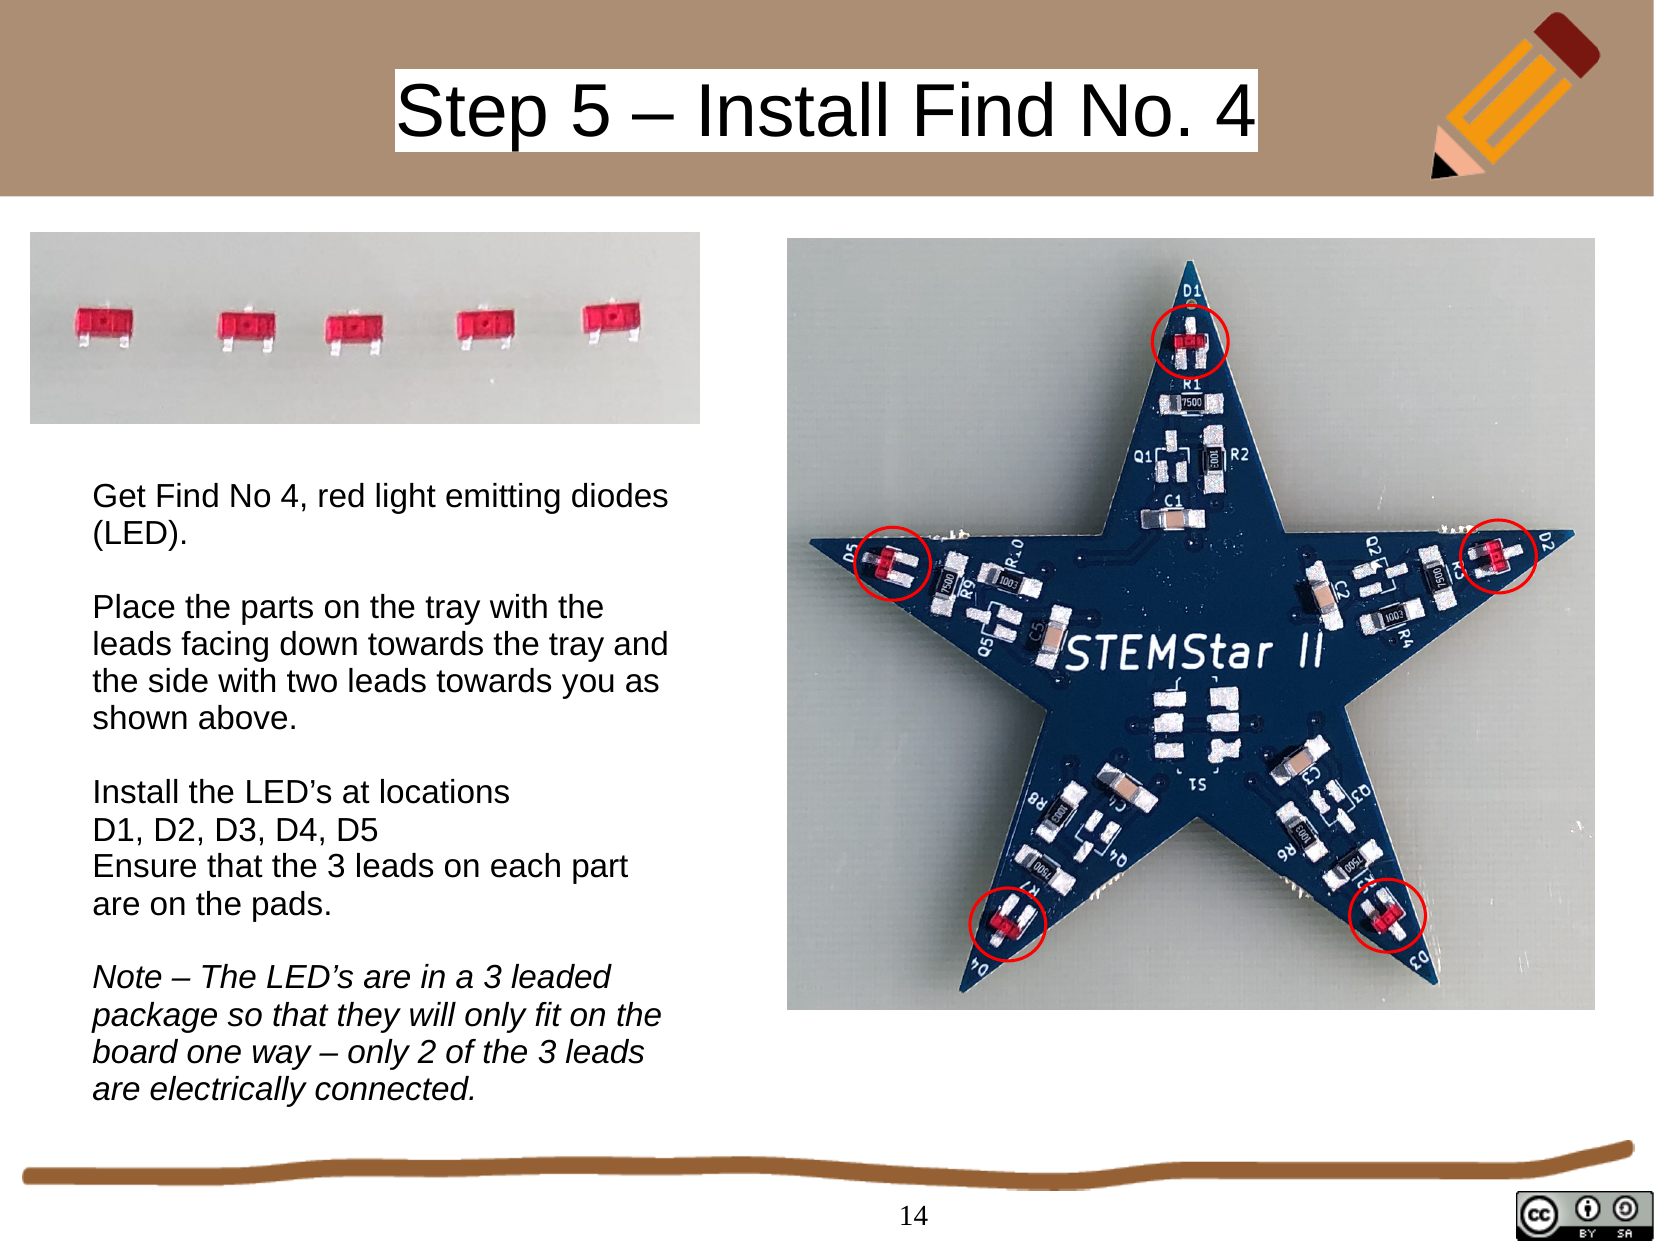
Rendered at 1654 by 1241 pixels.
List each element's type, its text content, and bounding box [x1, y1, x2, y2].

text_box Get Find No 4, red light emitting diodes (LED). Place the parts on the tray with the leads facing down towards the tray and the side with two leads towards you as shown above. Install the LED’s at locations D1, D2, D3, D4, D5 Ensure that the 3 leads on each part are on the pads. Note – The LED’s are in a 3 leaded package so that they will only fit on the board one way – only 2 of the 3 leads are electrically connected. [42, 470, 690, 1115]
title Step 5 – Install Find No. 4 [82, 49, 1571, 172]
picture [1430, 12, 1601, 181]
picture [30, 232, 700, 424]
picture [787, 238, 1595, 1010]
picture [22, 1140, 1654, 1241]
